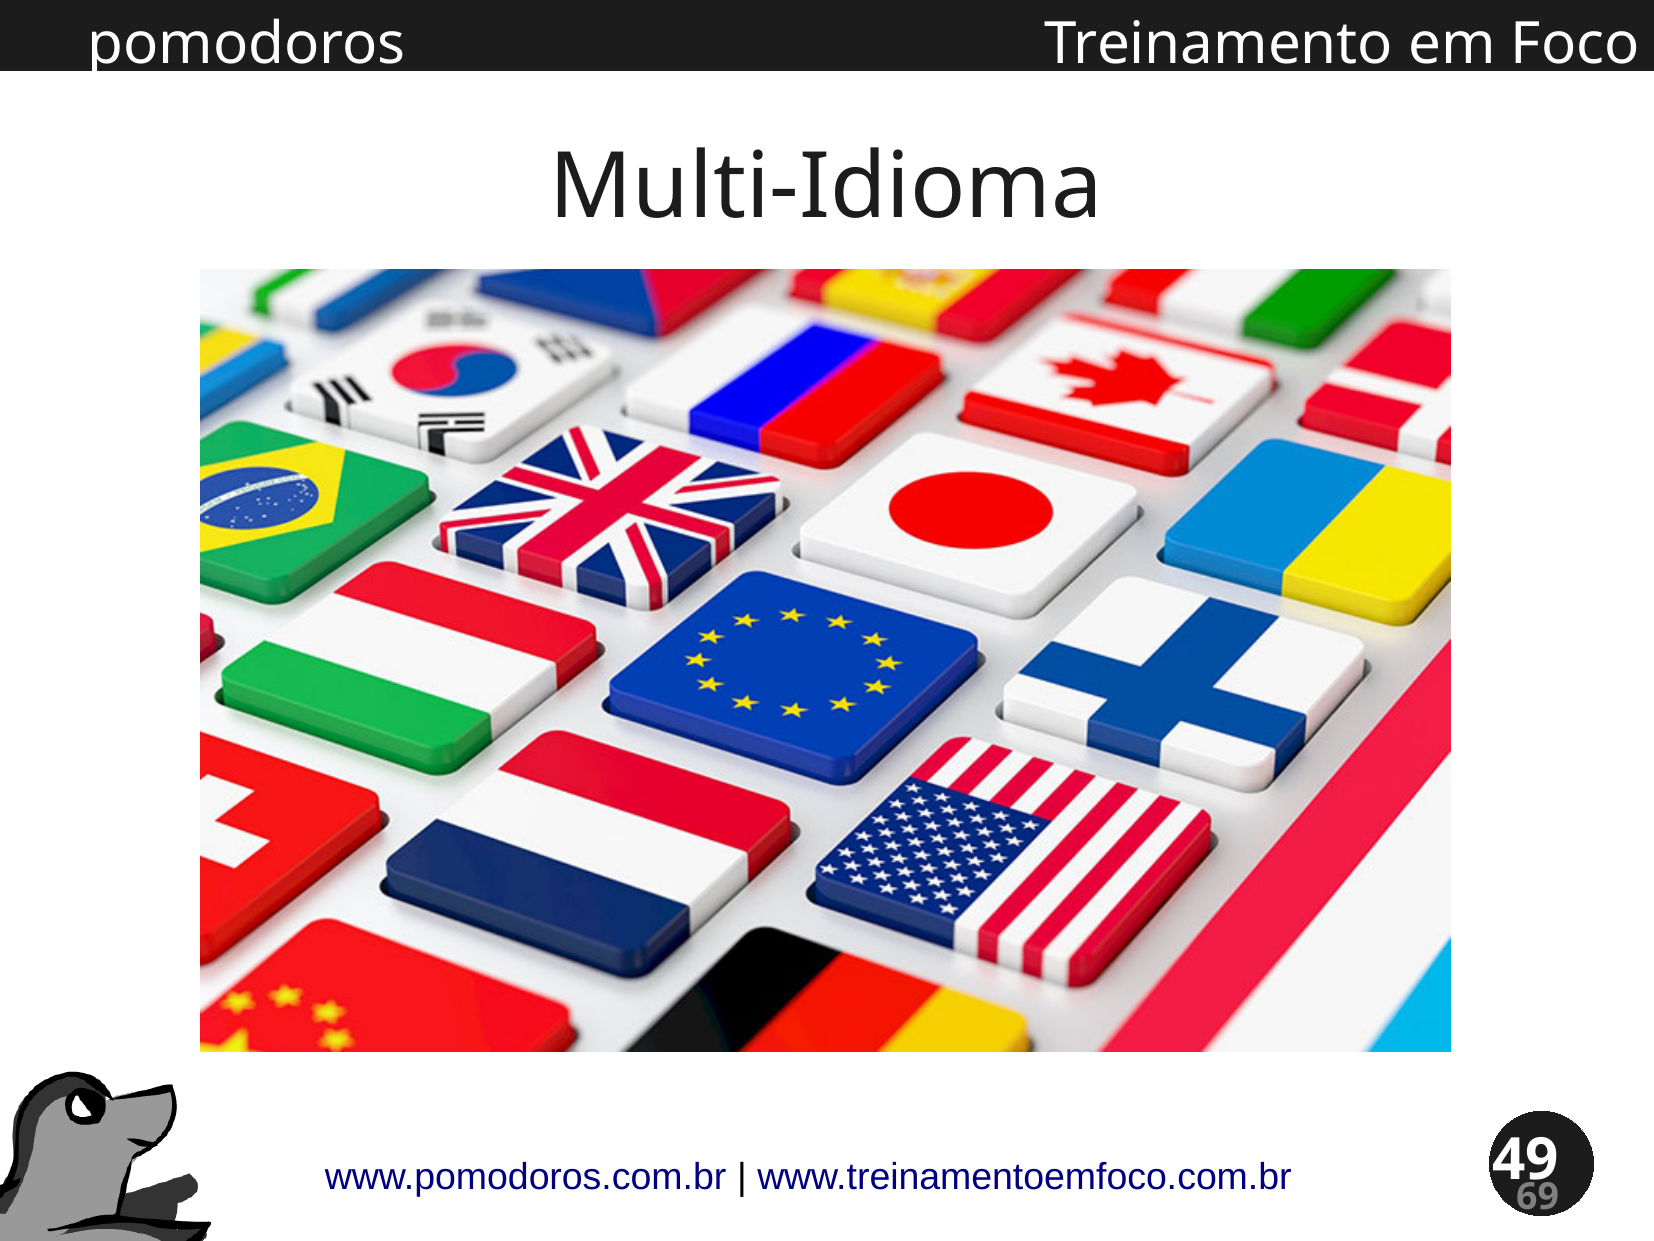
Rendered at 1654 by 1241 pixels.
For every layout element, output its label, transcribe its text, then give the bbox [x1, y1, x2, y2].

title Multi-Idioma [82, 78, 1571, 287]
picture [0, 269, 1451, 1241]
